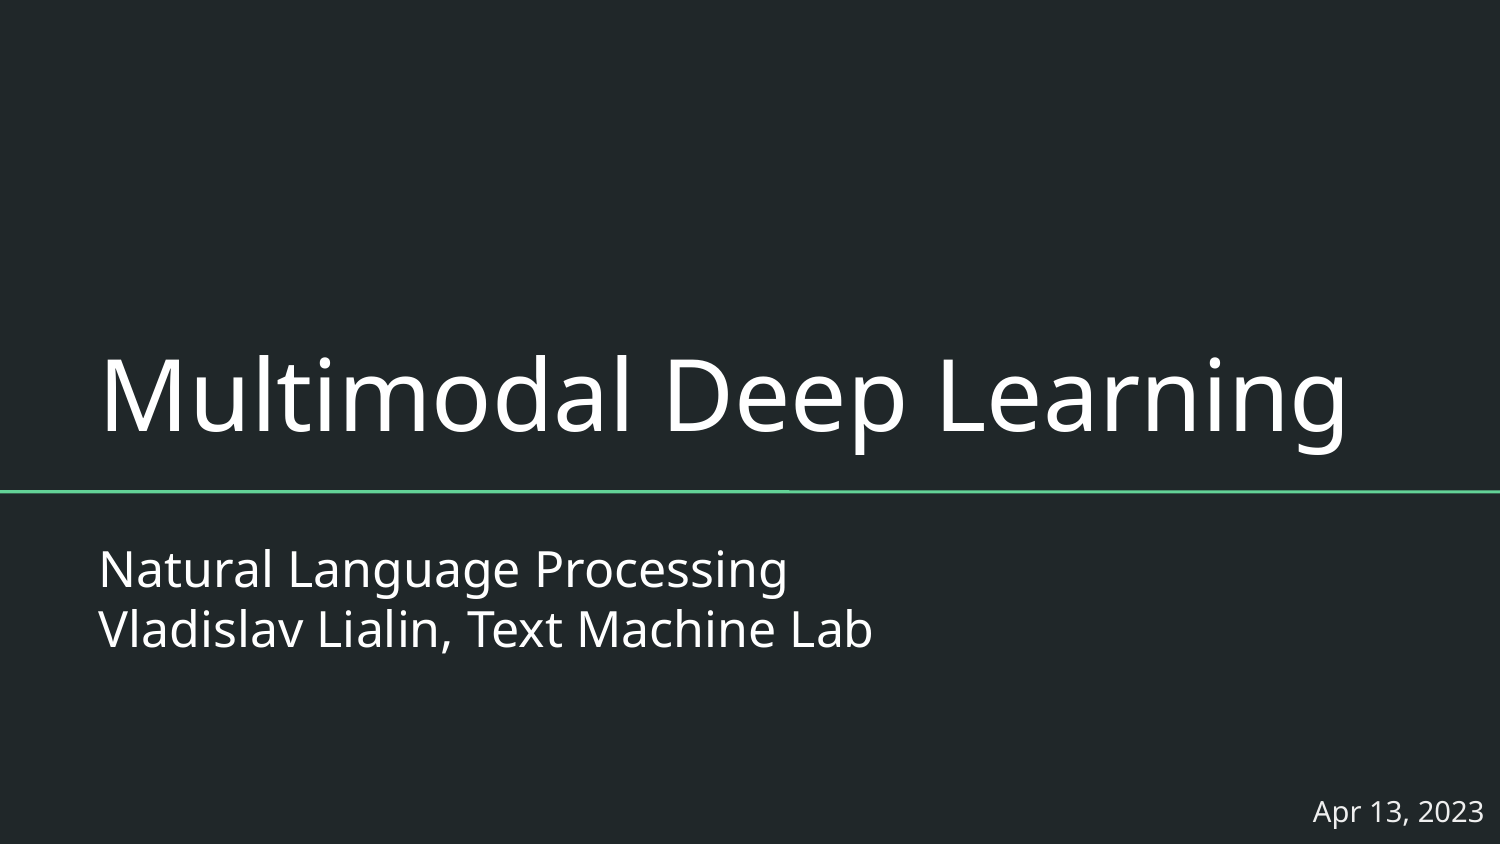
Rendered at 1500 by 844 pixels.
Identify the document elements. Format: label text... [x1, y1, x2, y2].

text_box Apr 13, 2023 [628, 778, 1500, 844]
subtitle Natural Language Processing Vladislav Lialin, Text Machine Lab [83, 522, 1417, 716]
title Multimodal Deep Learning [83, 206, 1417, 467]
